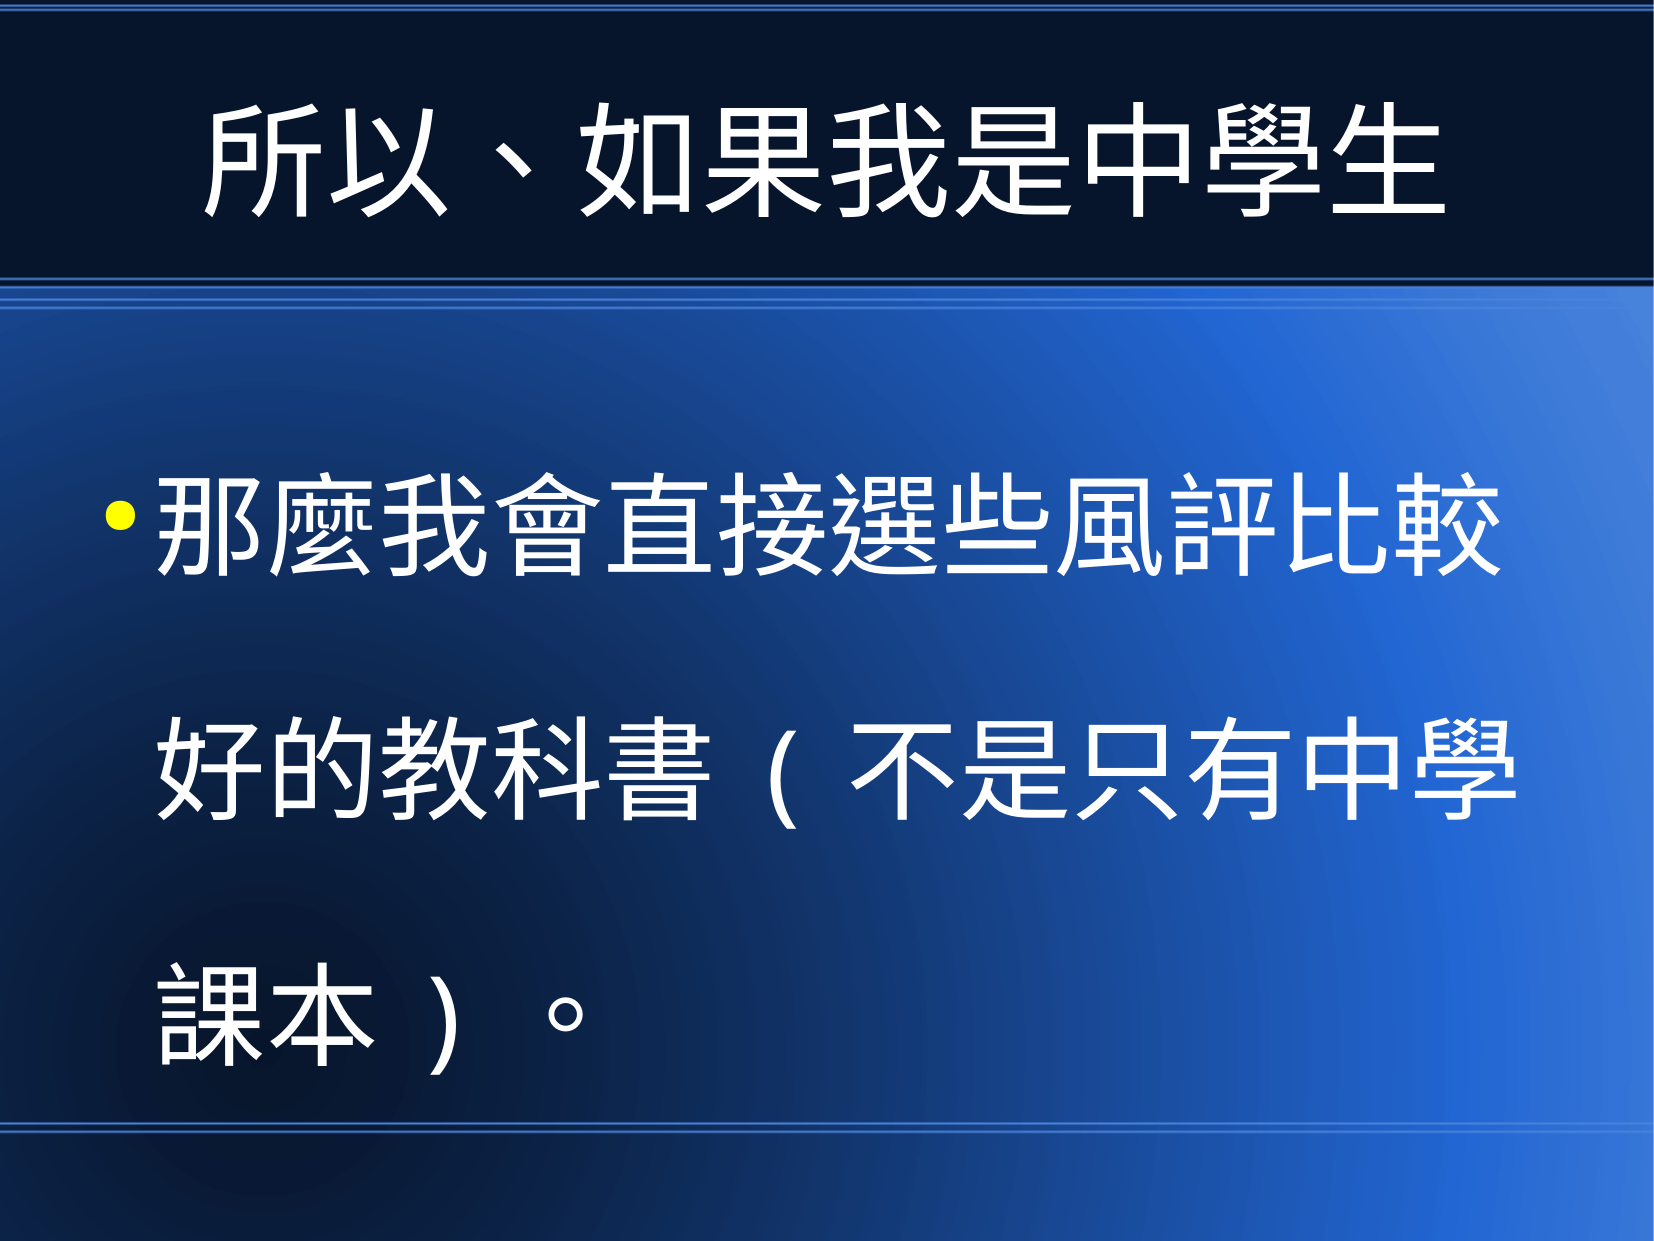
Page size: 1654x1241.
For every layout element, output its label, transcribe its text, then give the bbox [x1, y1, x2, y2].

list 那麼我會直接選些風評比較好的教科書(不是只有中學課本)。 [82, 355, 1571, 1241]
title 所以、如果我是中學生 [82, 49, 1571, 257]
picture [0, 0, 1654, 1241]
